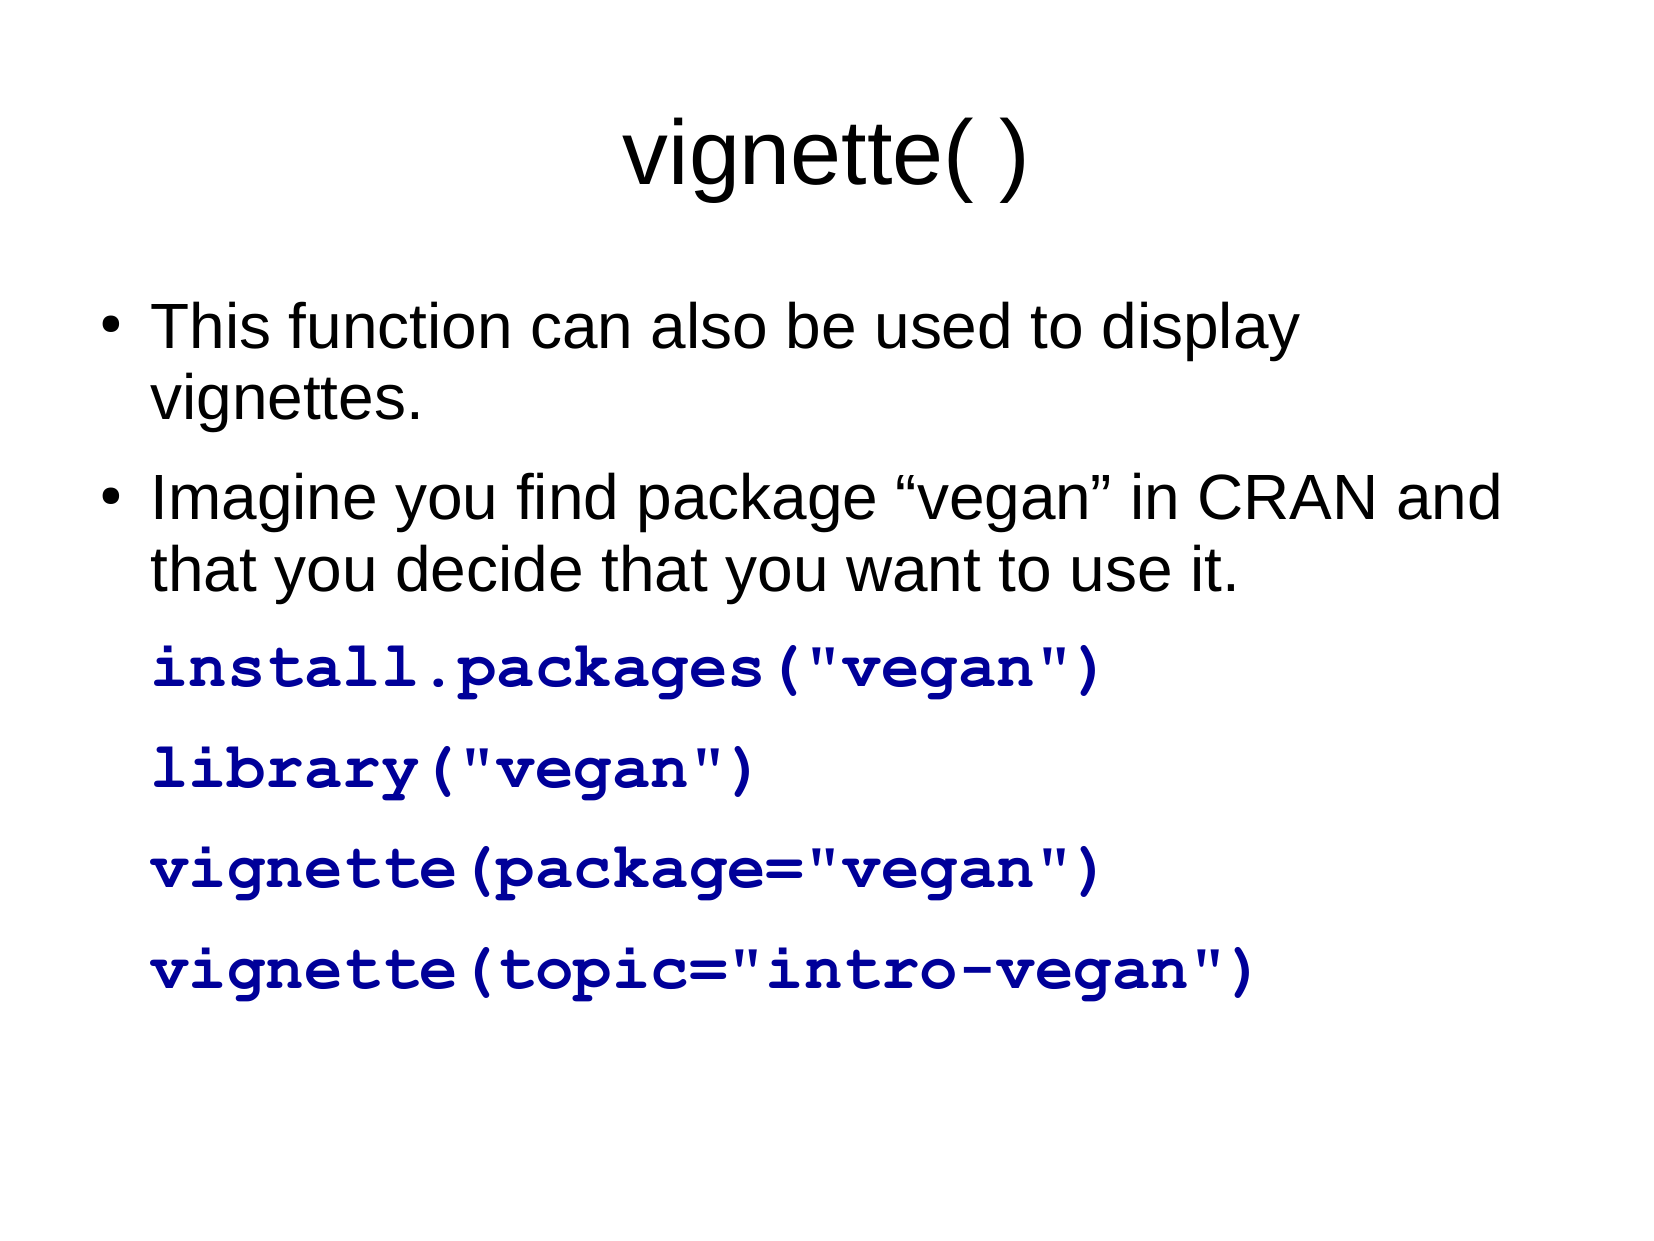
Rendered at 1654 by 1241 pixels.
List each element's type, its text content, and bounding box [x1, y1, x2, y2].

list This function can also be used to display vignettes. Imagine you find package “vegan” in CRAN and that you decide that you want to use it. install.packages("vegan") library("vegan") vignette(package="vegan") vignette(topic="intro-vegan") [82, 290, 1571, 1010]
title vignette( ) [82, 49, 1571, 257]
